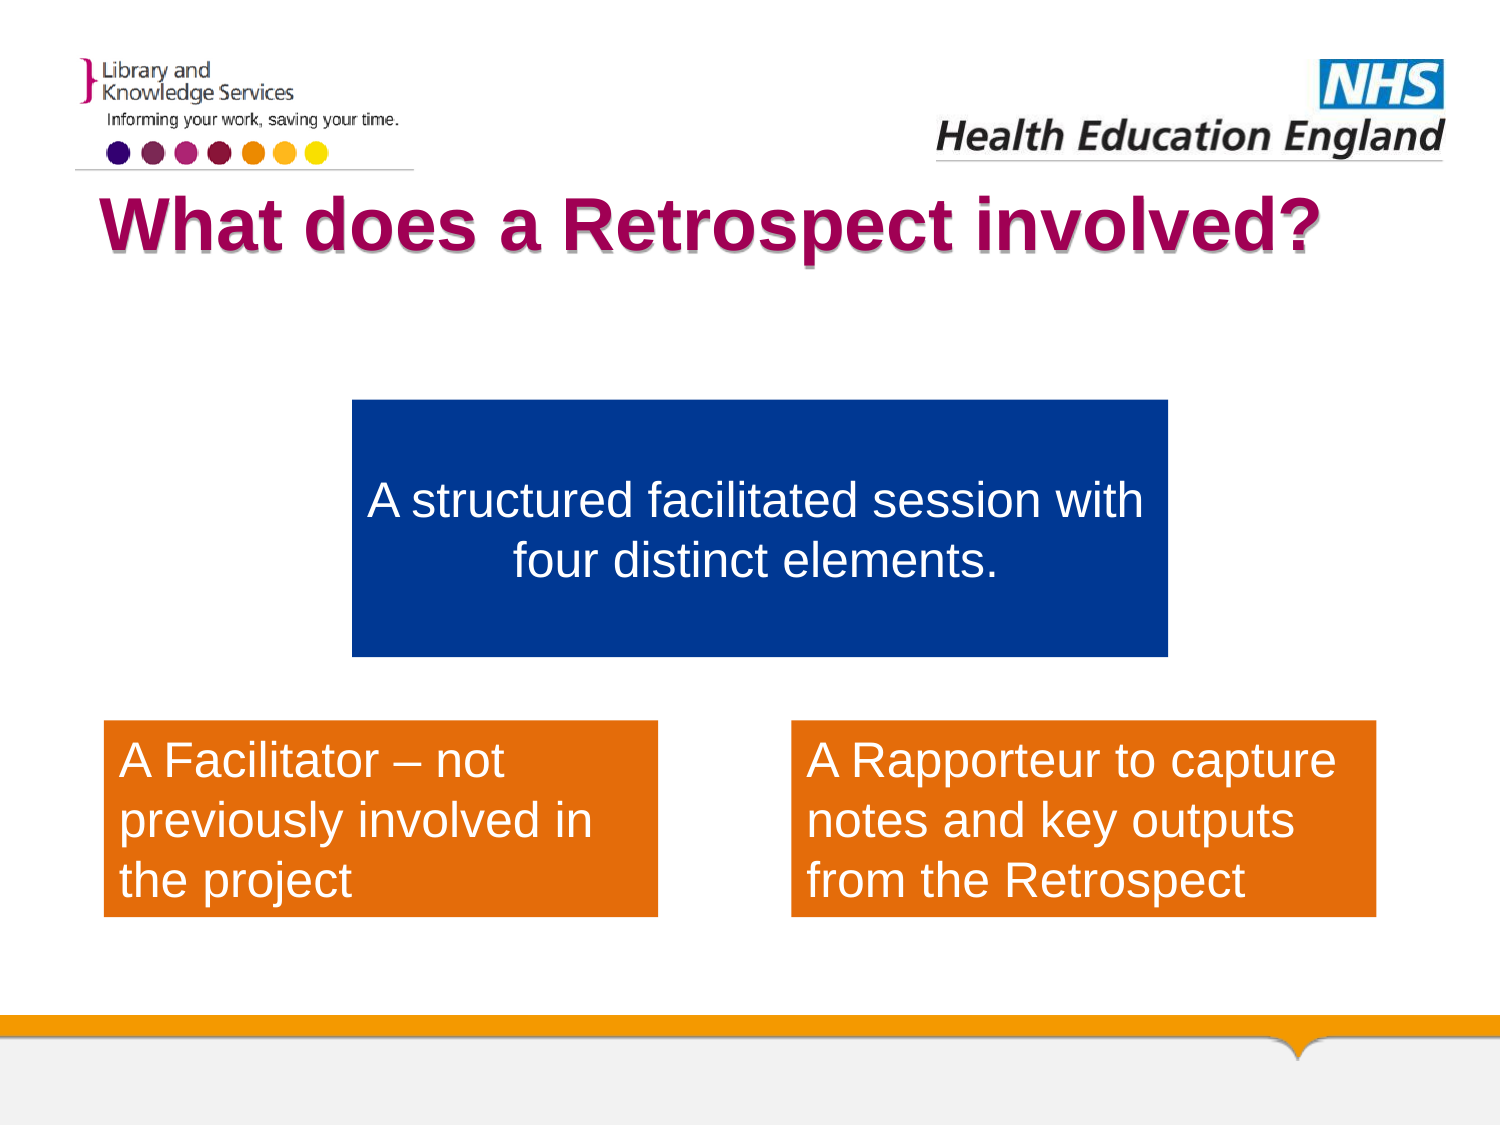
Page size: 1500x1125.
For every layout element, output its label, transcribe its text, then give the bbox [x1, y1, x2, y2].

title What does a Retrospect involved? [75, 200, 1432, 313]
picture [75, 54, 416, 169]
text_box A Facilitator – not previously involved in the project [103, 720, 659, 918]
text_box A Rapporteur to capture notes and key outputs from the Retrospect [791, 720, 1377, 918]
text_box A structured facilitated session with four distinct elements. [352, 399, 1169, 658]
